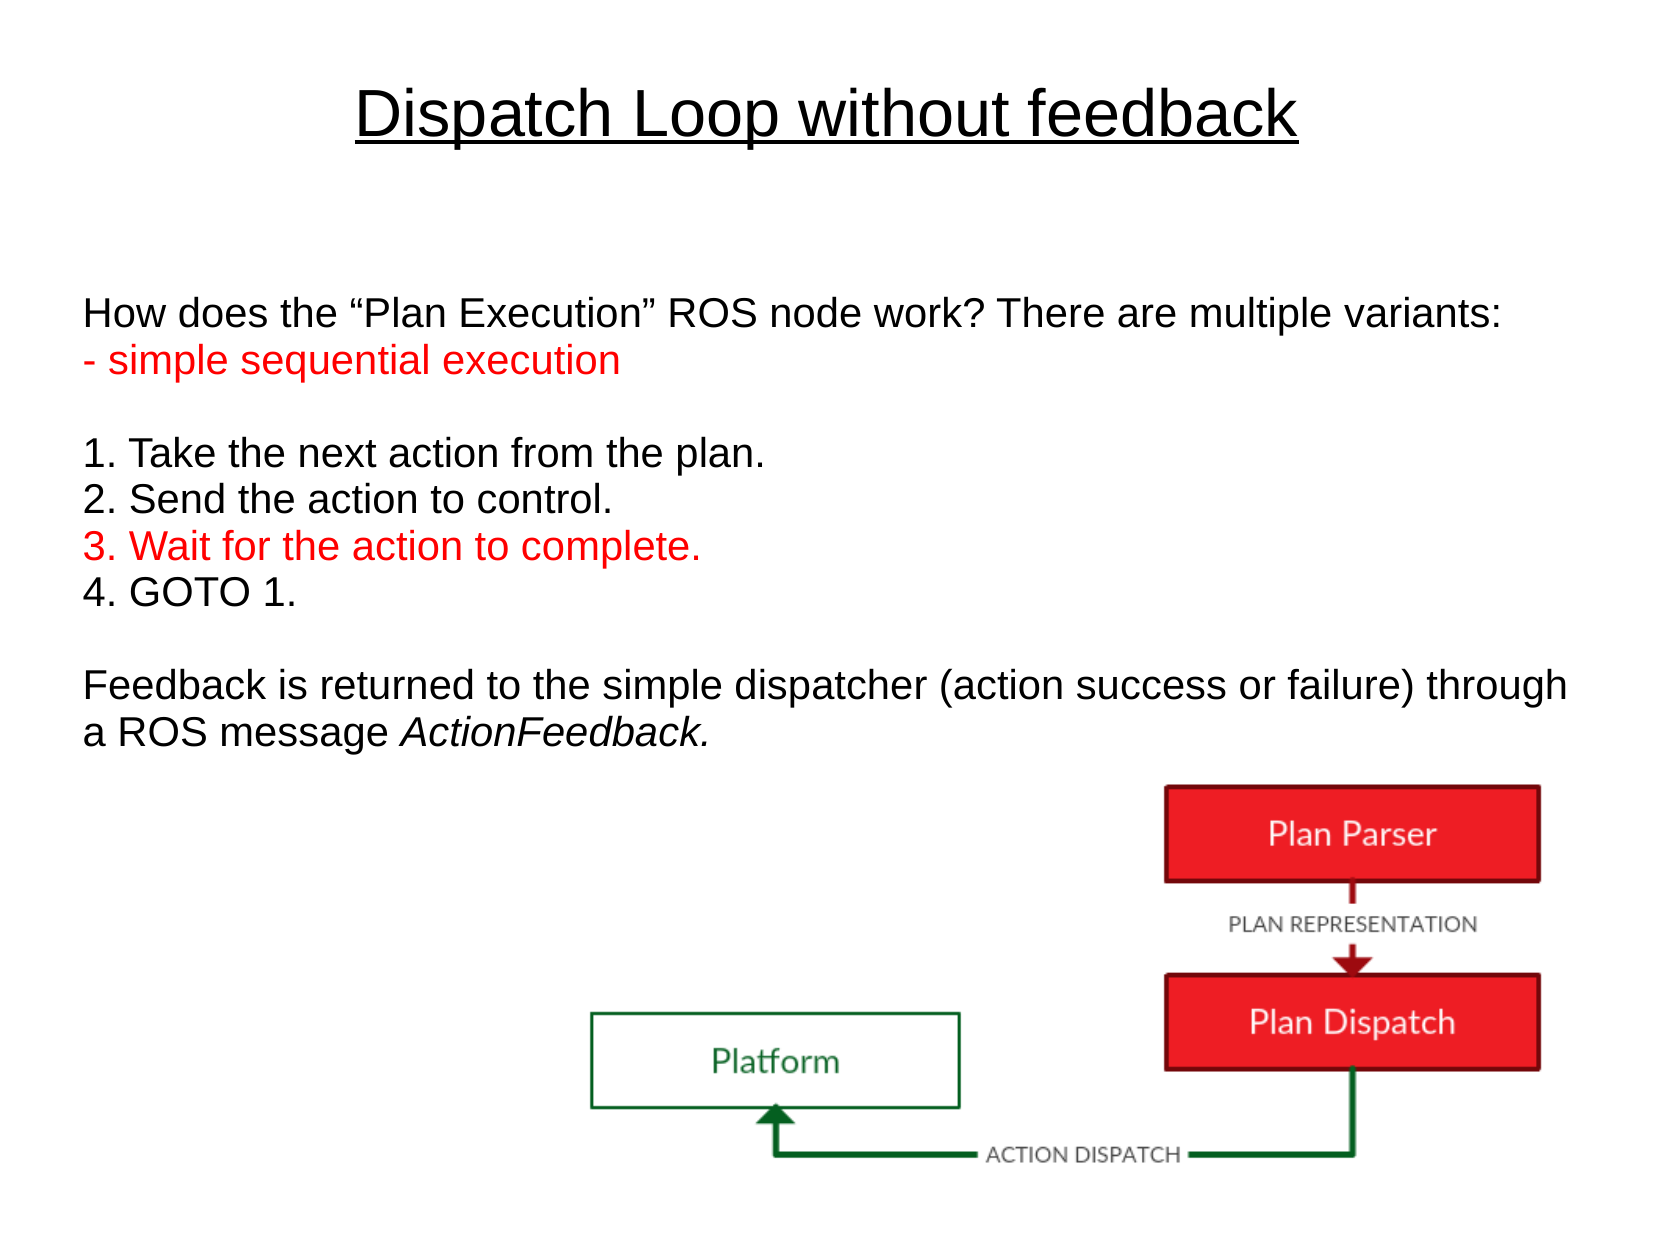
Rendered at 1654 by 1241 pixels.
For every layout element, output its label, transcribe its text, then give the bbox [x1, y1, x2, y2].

title Dispatch Loop without feedback [82, 49, 1571, 178]
subtitle How does the “Plan Execution” ROS node work? There are multiple variants: - simple sequential execution 1. Take the next action from the plan. 2. Send the action to control. 3. Wait for the action to complete. 4. GOTO 1. Feedback is returned to the simple dispatcher (action success or failure) through a ROS message ActionFeedback. [82, 290, 1571, 1010]
picture [567, 1010, 1571, 1202]
